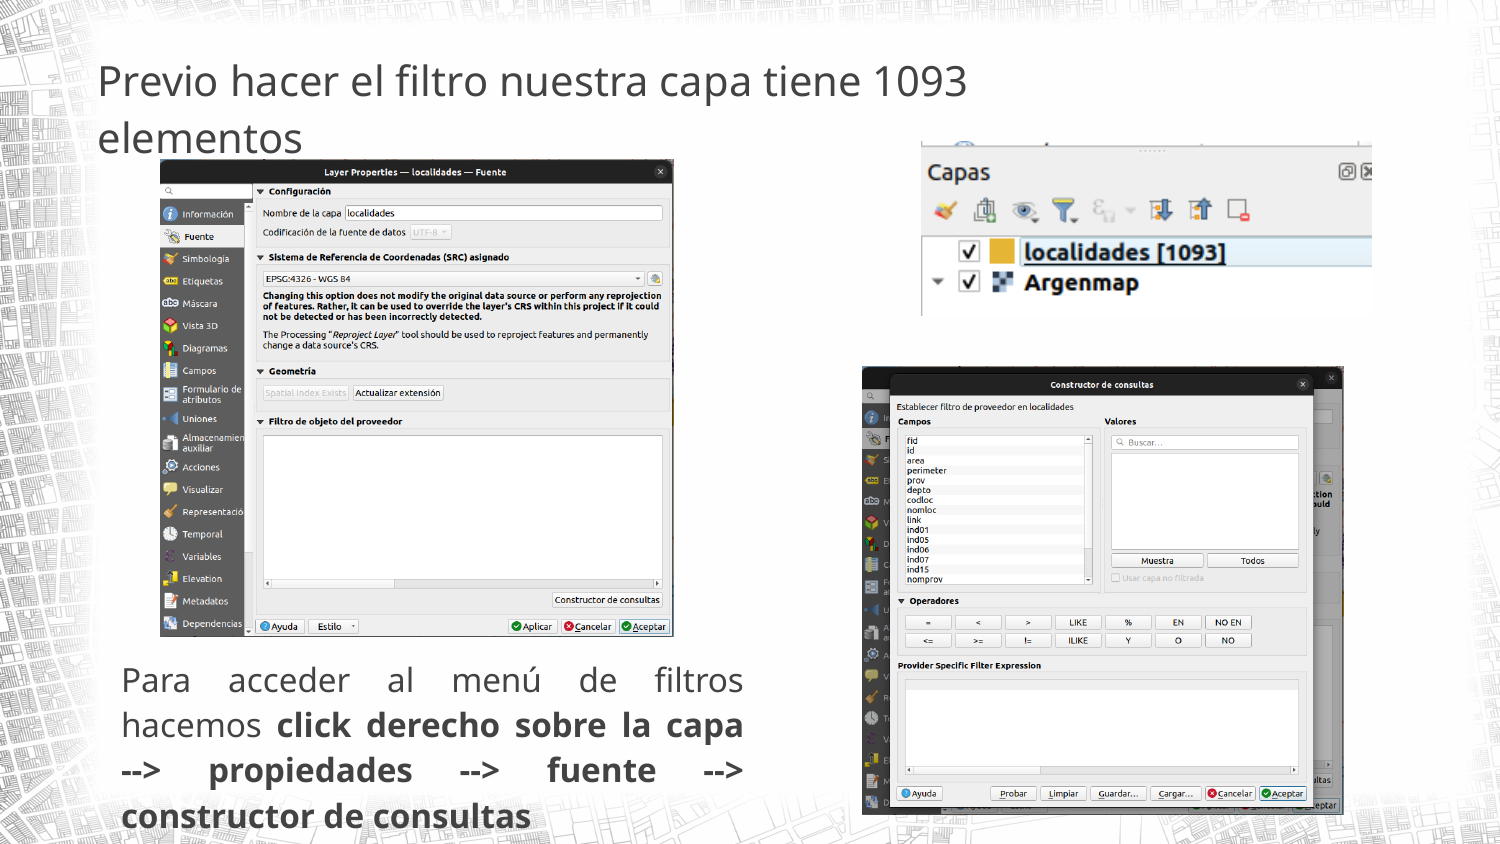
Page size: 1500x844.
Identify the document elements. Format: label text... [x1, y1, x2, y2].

text_box Previo hacer el filtro nuestra capa tiene 1093 elementos [82, 43, 987, 160]
picture [0, 0, 1500, 844]
text_box Para acceder al menú de filtros hacemos click derecho sobre la capa --> propiedades --> fuente --> constructor de consultas [106, 649, 760, 844]
